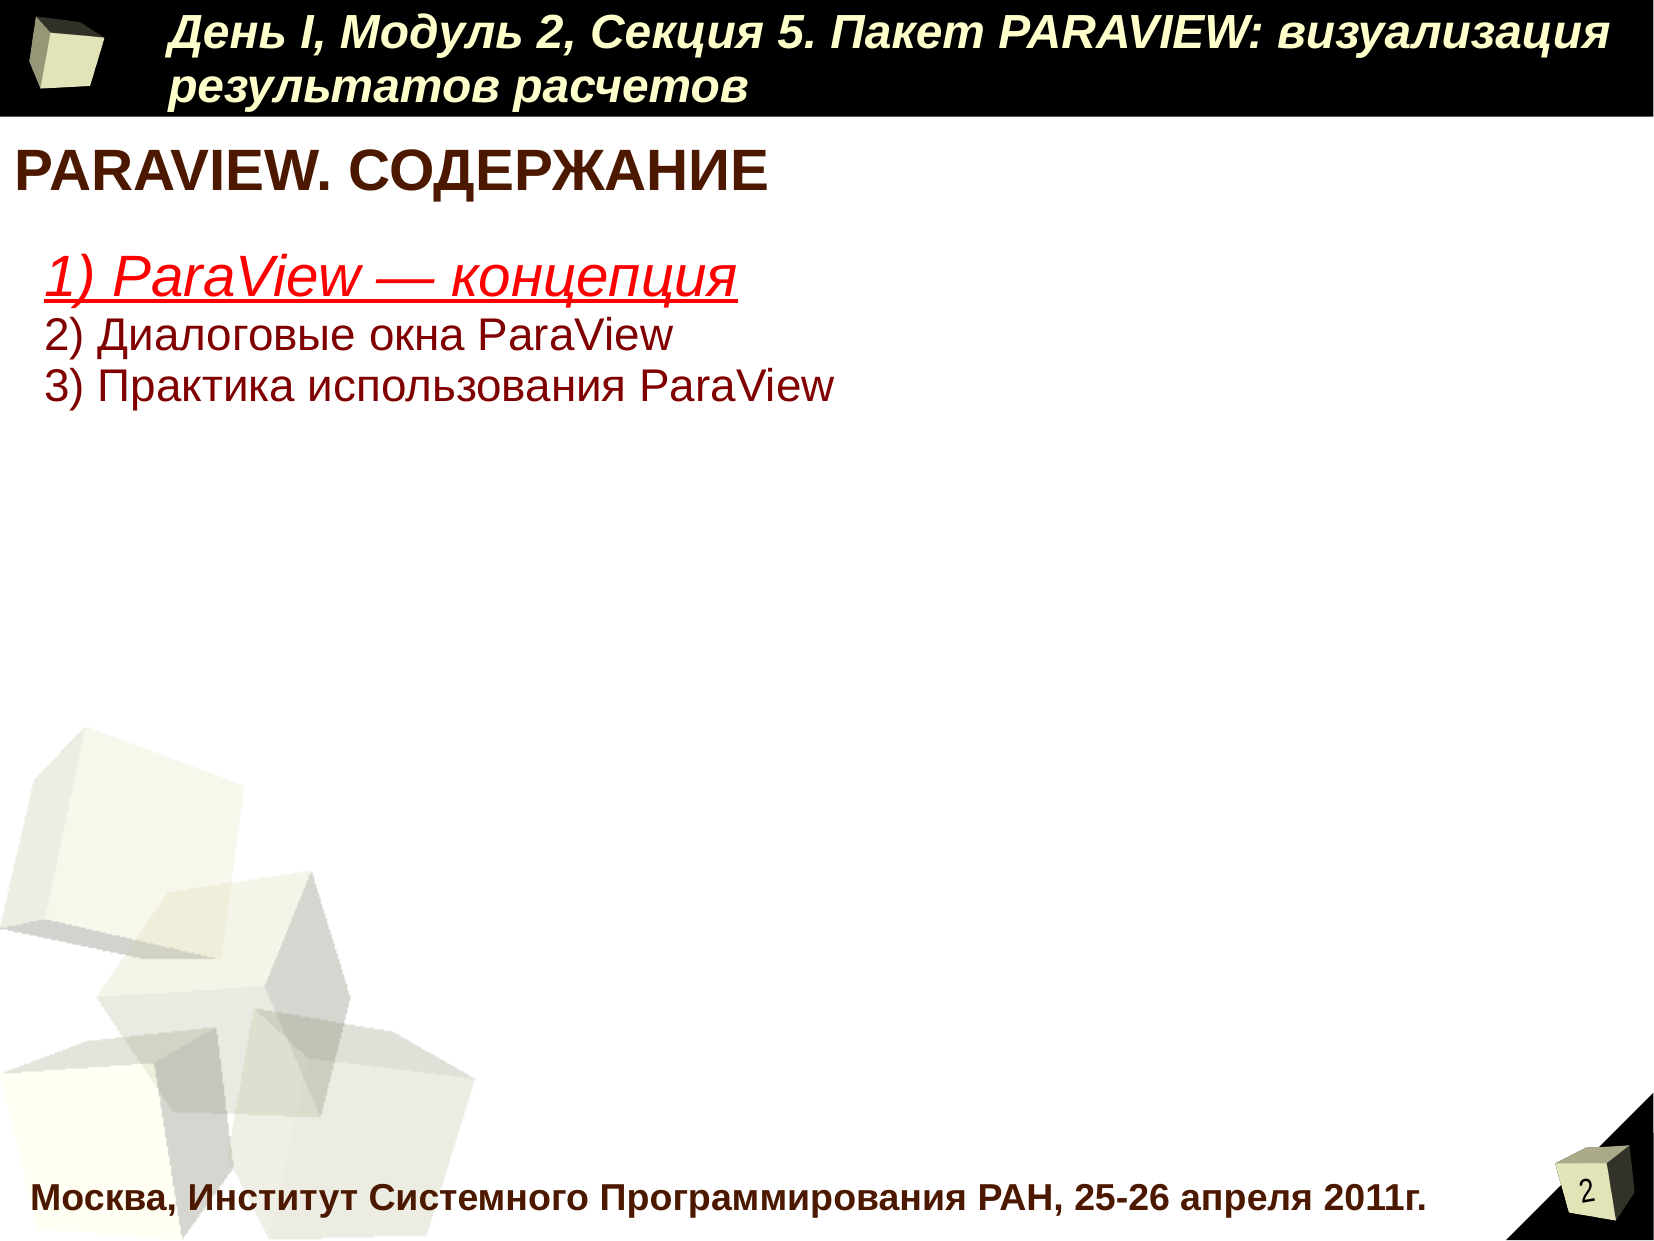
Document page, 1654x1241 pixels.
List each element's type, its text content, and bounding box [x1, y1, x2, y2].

text_box PARAVIEW. СОДЕРЖАНИЕ [0, 130, 1654, 211]
picture [0, 726, 477, 1241]
picture [464, 1193, 472, 1198]
text_box 1) ParaView — концепция 2) Диалоговые окна ParaView 3) Практика использования ParaView [29, 236, 1595, 419]
